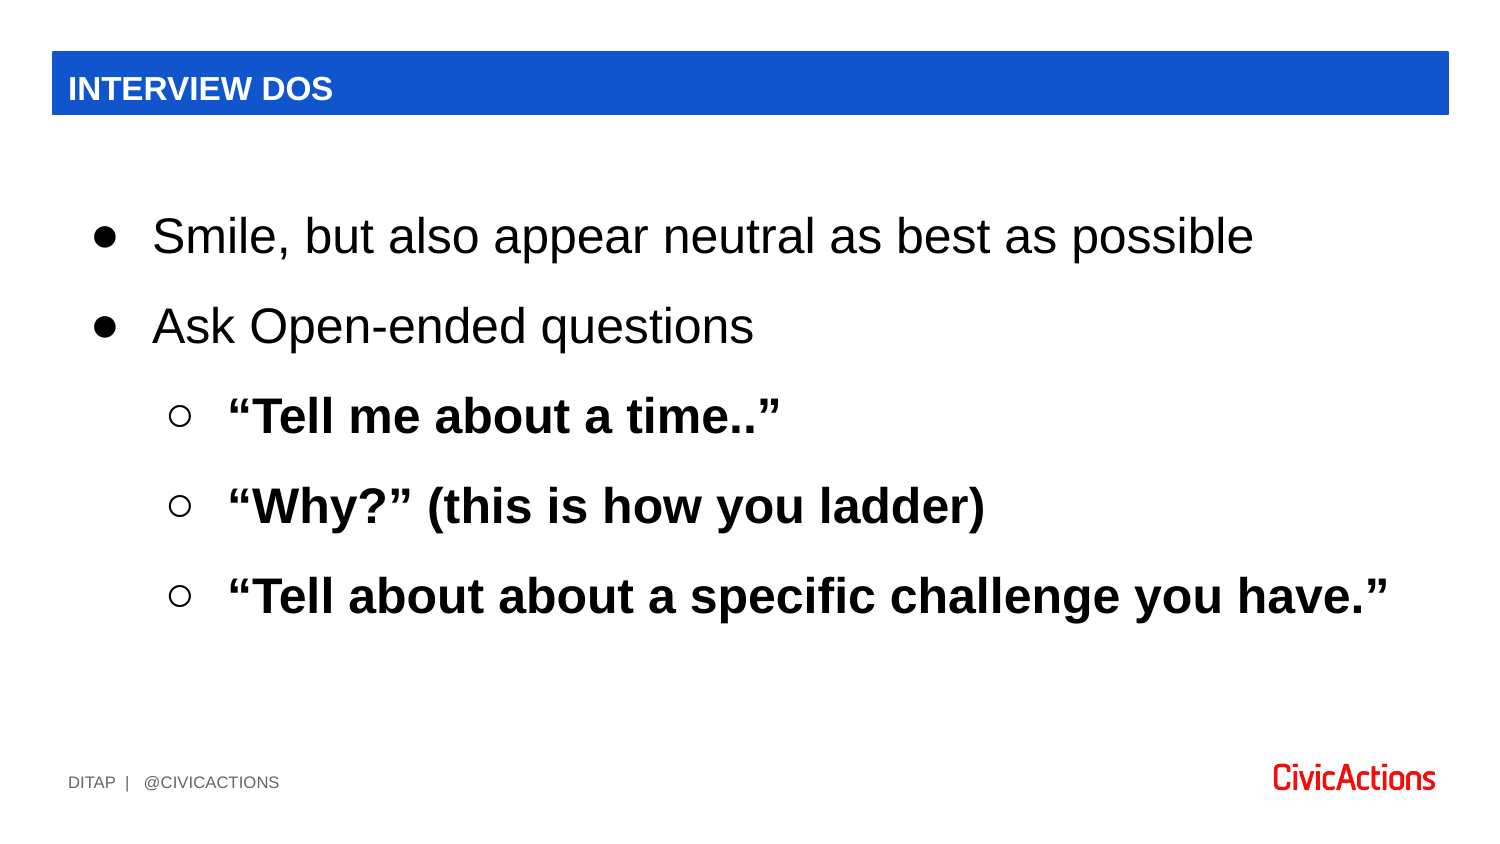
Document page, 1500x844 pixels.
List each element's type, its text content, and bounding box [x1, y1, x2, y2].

picture [1271, 758, 1438, 795]
text_box Smile, but also appear neutral as best as possible Ask Open-ended questions “Tell me about a time..” “Why?” (this is how you ladder) “Tell about about a specific challenge you have.” [62, 158, 1449, 714]
title INTERVIEW DOS [53, 51, 1449, 115]
